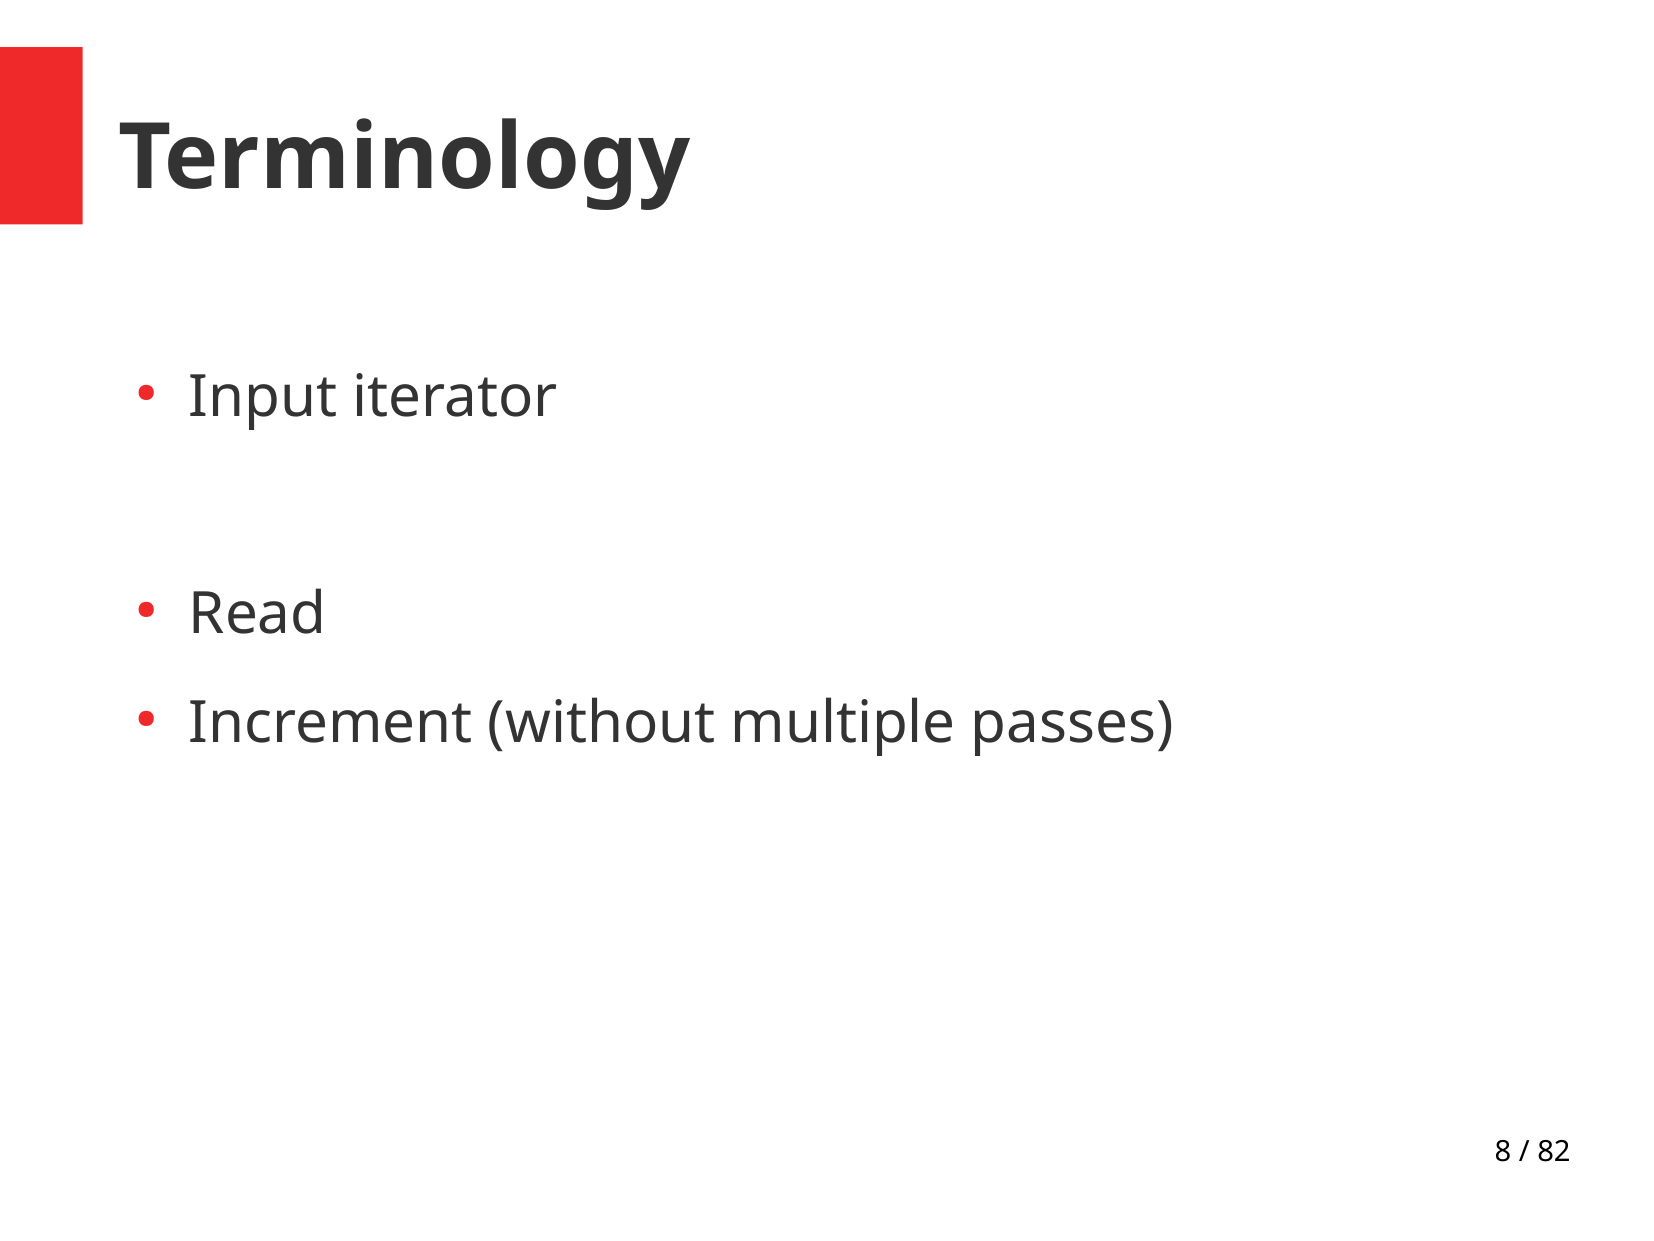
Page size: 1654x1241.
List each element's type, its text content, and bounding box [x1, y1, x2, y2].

title Terminology [118, 49, 1571, 257]
list Input iterator Read Increment (without multiple passes) [118, 354, 1536, 1074]
